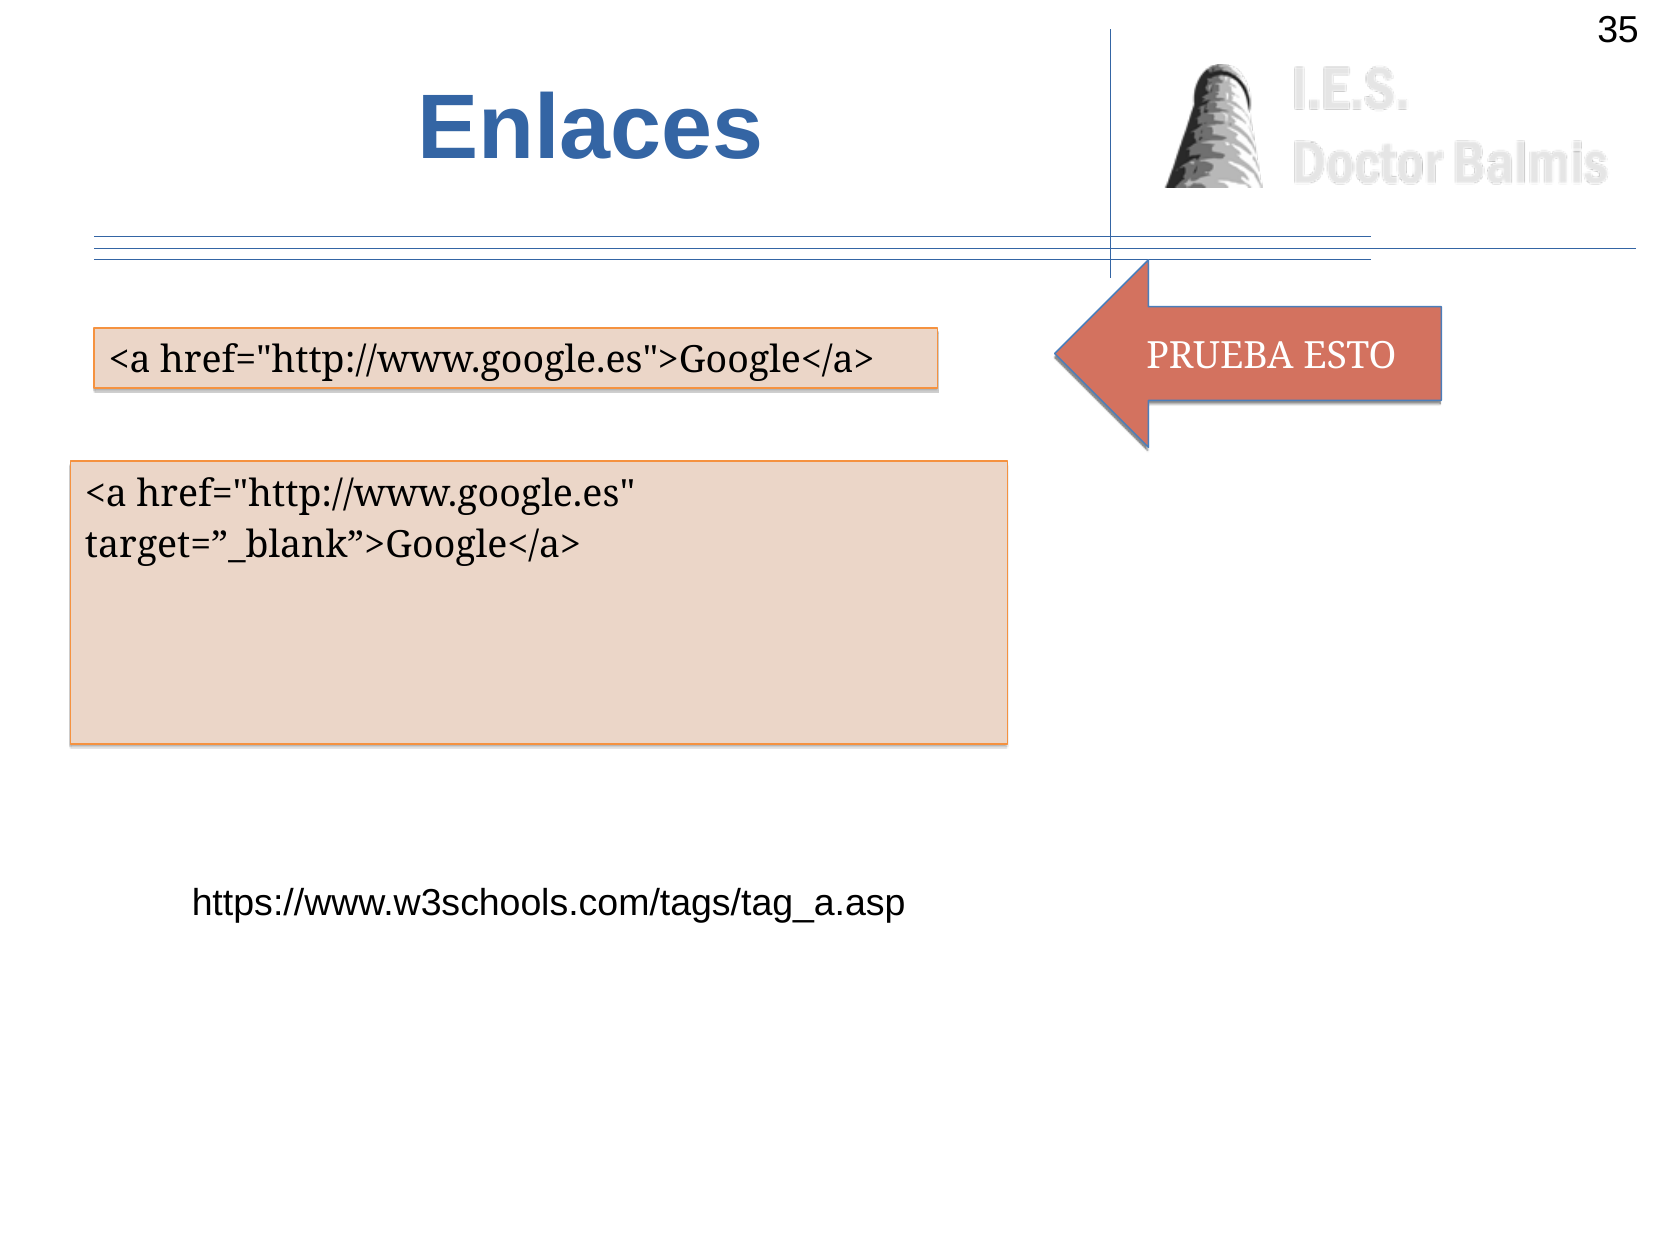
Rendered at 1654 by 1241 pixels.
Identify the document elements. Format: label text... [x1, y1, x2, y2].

text_box PRUEBA ESTO [1054, 259, 1442, 448]
text_box <a href="http://www.google.es">Google</a> [93, 328, 938, 388]
text_box <a href="http://www.google.es" target=”_blank”>Google</a> [70, 461, 1008, 745]
picture [1133, 64, 1619, 188]
title Enlaces [118, 23, 1063, 231]
text_box https://www.w3schools.com/tags/tag_a.asp [177, 874, 921, 931]
